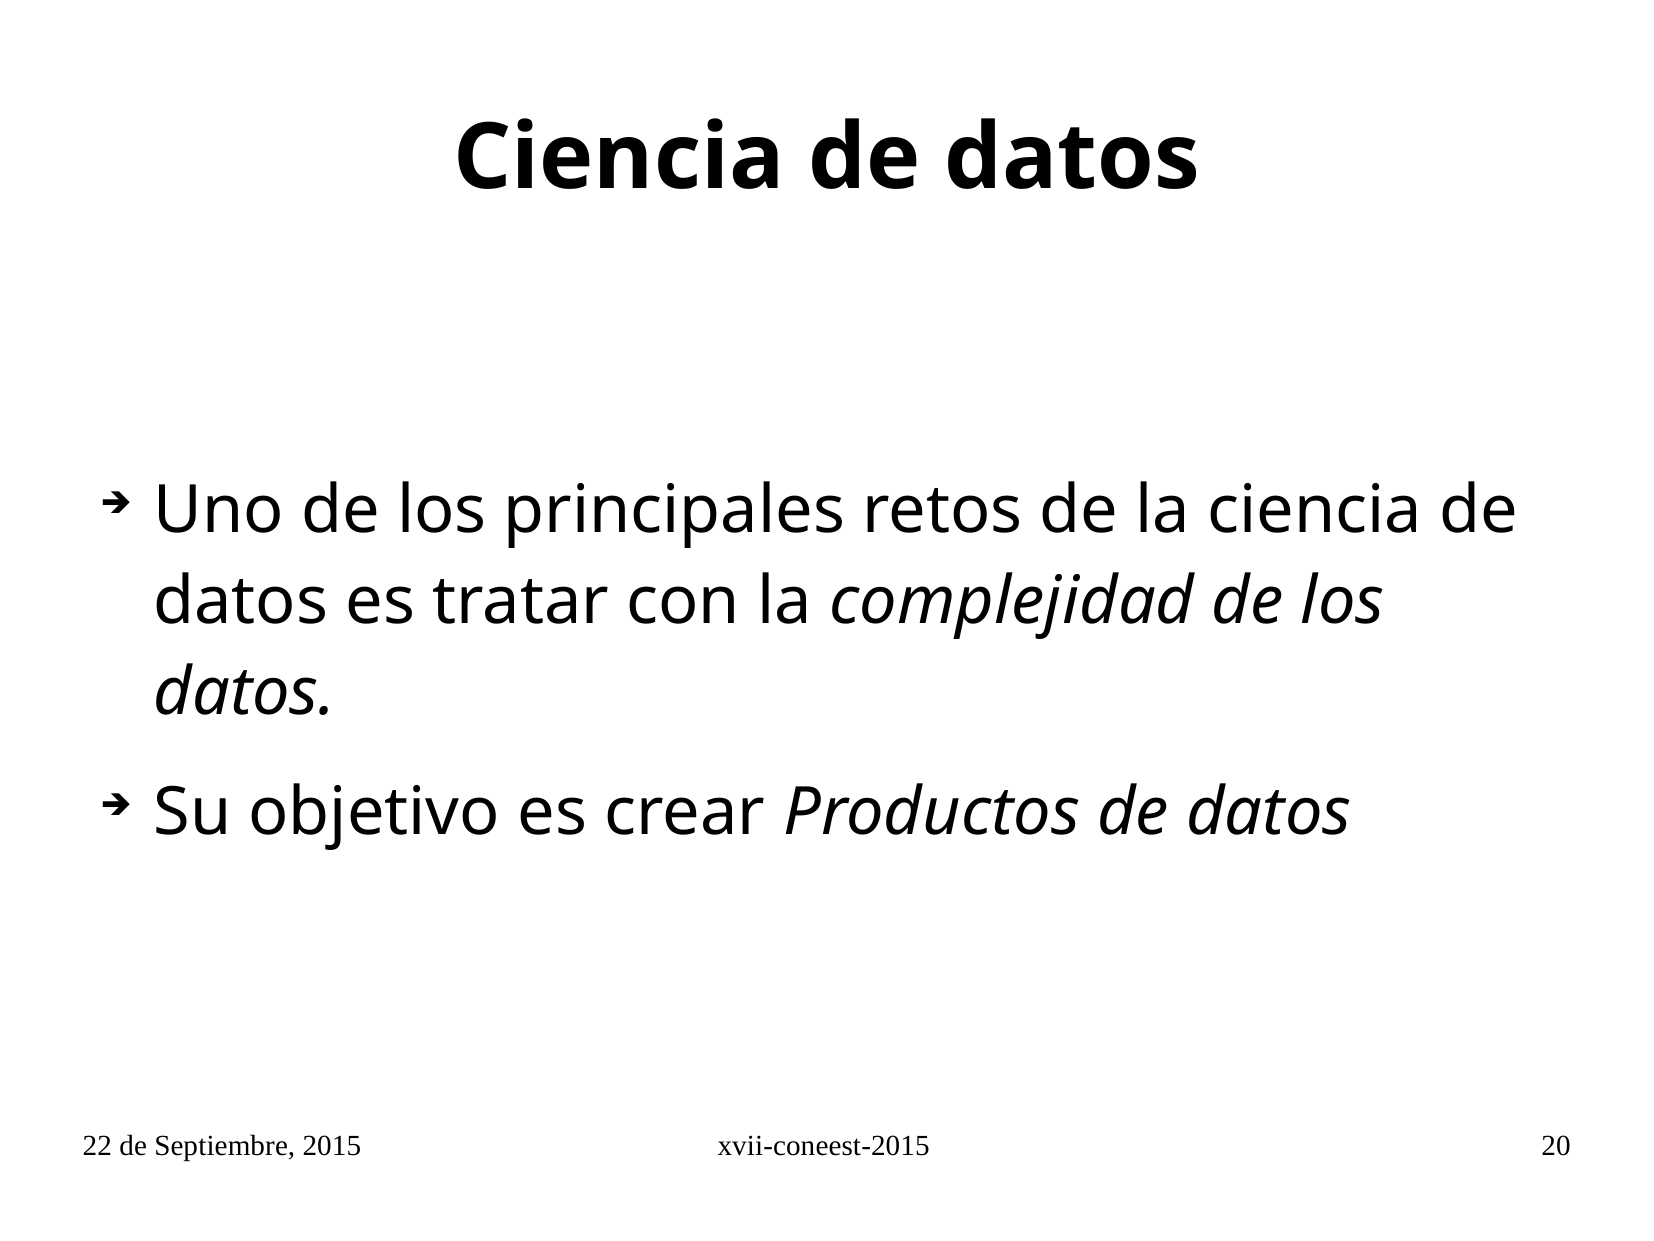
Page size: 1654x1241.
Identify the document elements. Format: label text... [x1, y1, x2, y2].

title Ciencia de datos [82, 49, 1571, 257]
list Uno de los principales retos de la ciencia de datos es tratar con la complejidad de los datos. Su objetivo es crear Productos de datos [82, 461, 1571, 1181]
